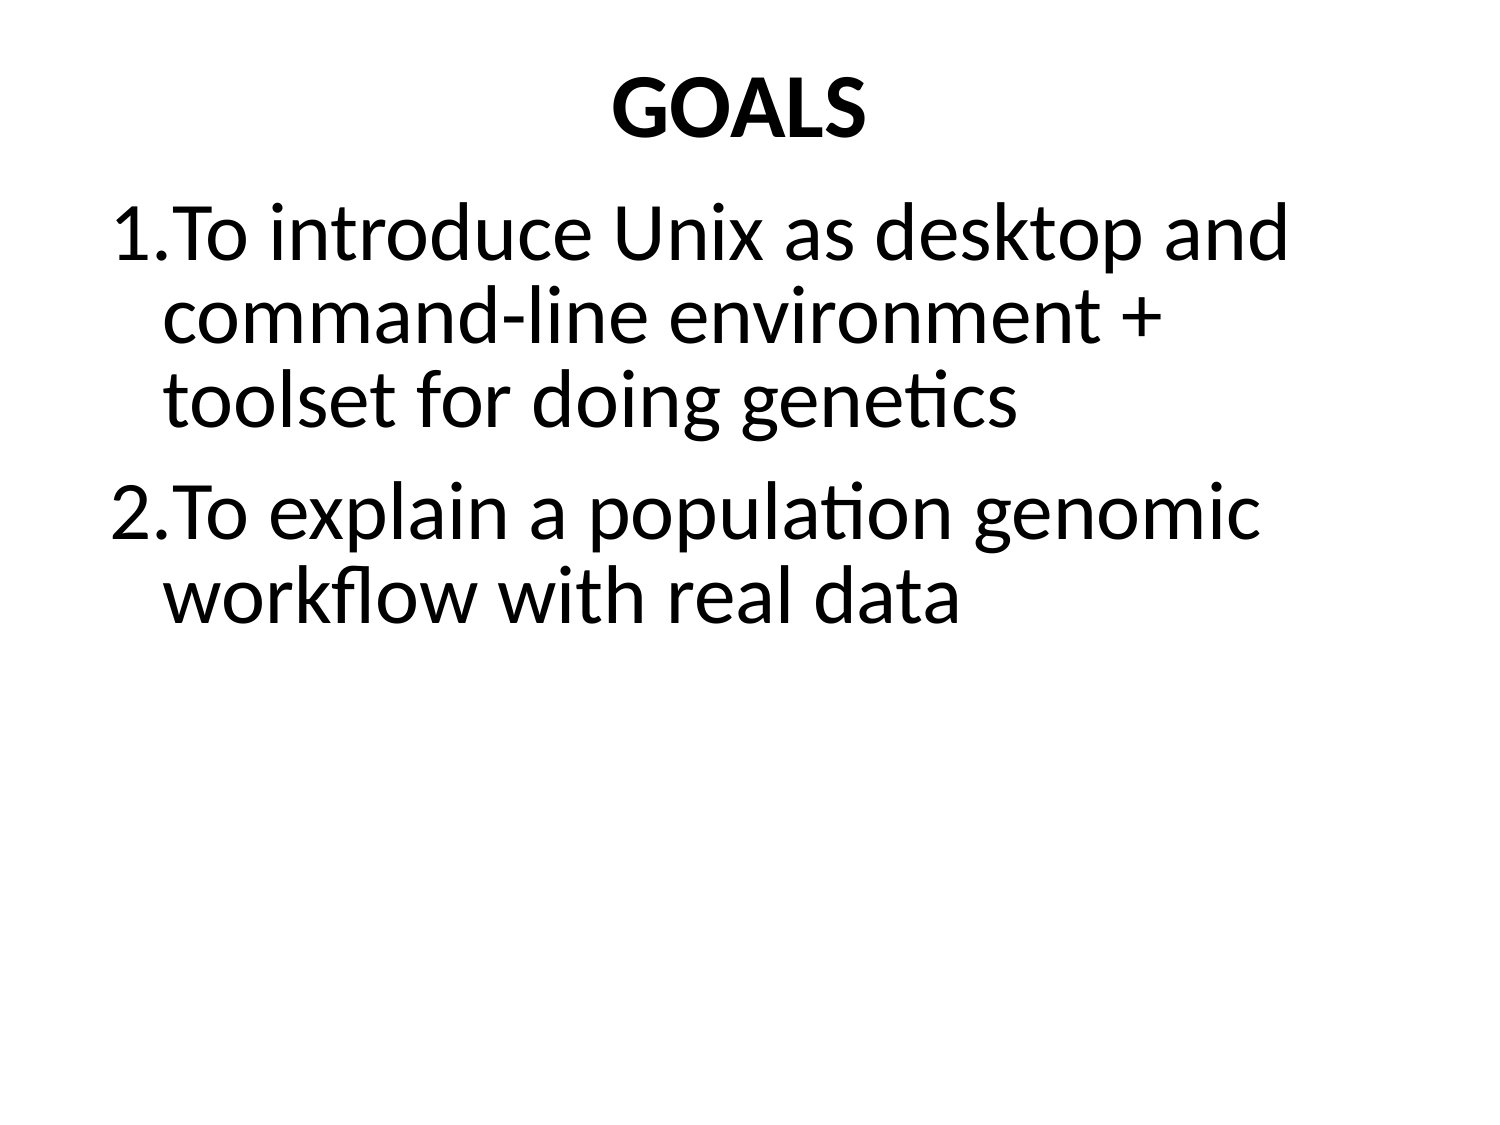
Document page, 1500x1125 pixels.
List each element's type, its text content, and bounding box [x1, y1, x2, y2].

list To introduce Unix as desktop and command-line environment + toolset for doing genetics To explain a population genomic workflow with real data [91, 198, 1412, 938]
title GOALS [75, 21, 1425, 210]
